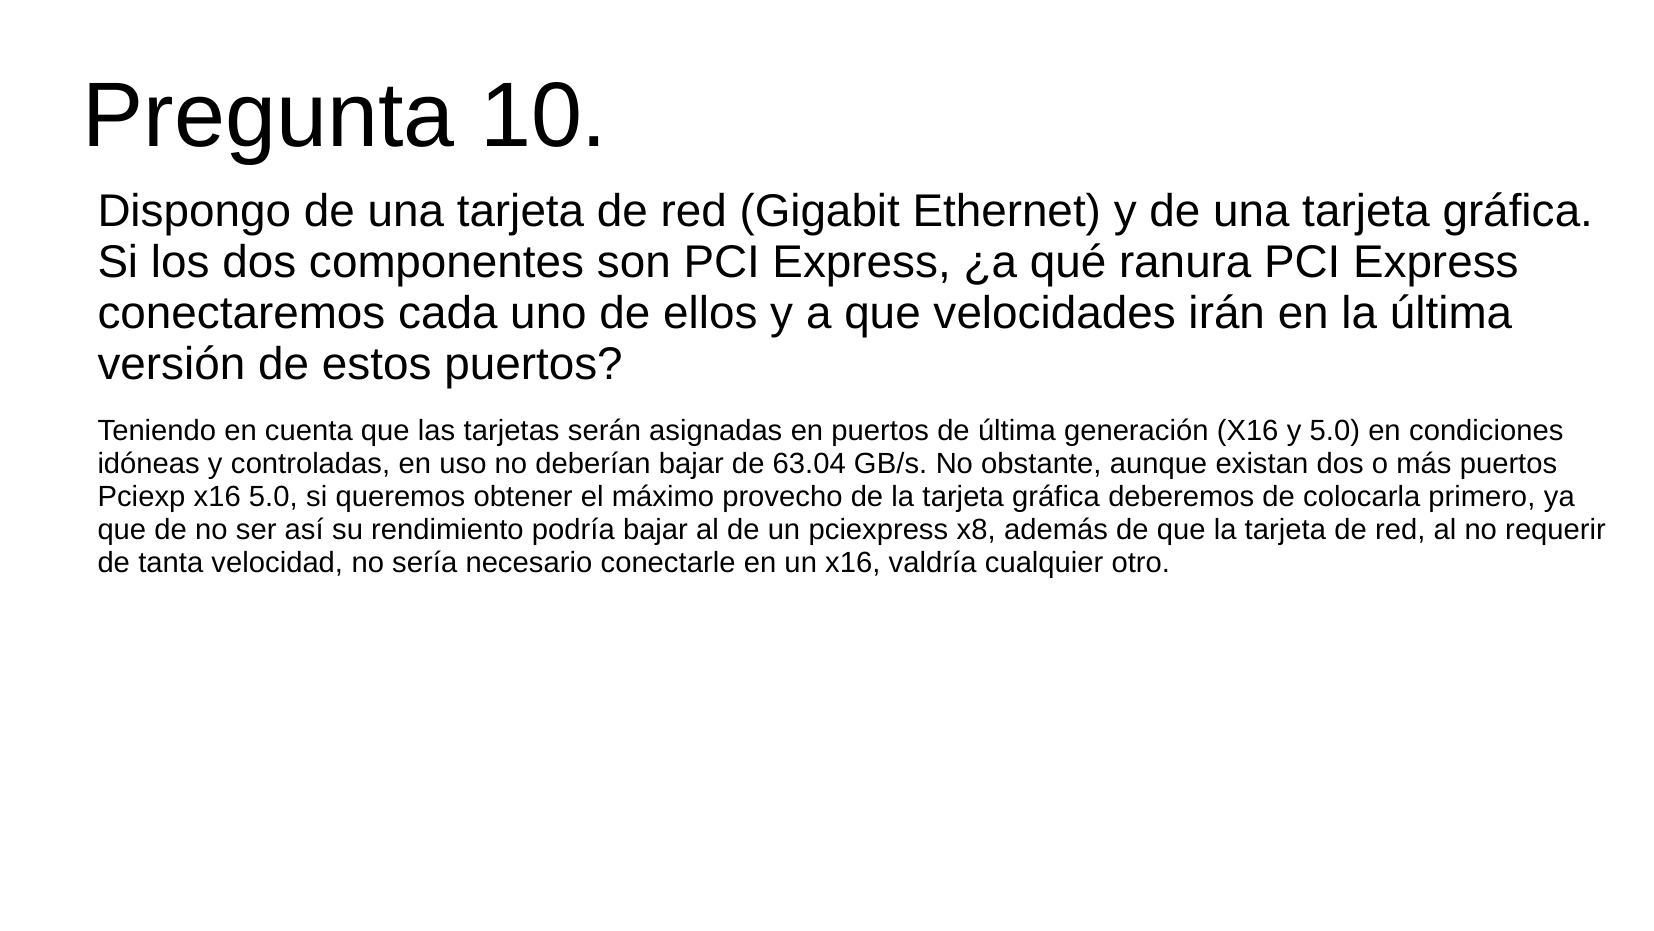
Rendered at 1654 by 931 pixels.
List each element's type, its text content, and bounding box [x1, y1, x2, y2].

title Pregunta 10. [82, 37, 1571, 177]
text_box Dispongo de una tarjeta de red (Gigabit Ethernet) y de una tarjeta gráfica. Si los dos componentes son PCI Express, ¿a qué ranura PCI Express conectaremos cada uno de ellos y a que velocidades irán en la última versión de estos puertos? Teniendo en cuenta que las tarjetas serán asignadas en puertos de última generación (X16 y 5.0) en condiciones idóneas y controladas, en uso no deberían bajar de 63.04 GB/s. No obstante, aunque existan dos o más puertos Pciexp x16 5.0, si queremos obtener el máximo provecho de la tarjeta gráfica deberemos de colocarla primero, ya que de no ser así su rendimiento podría bajar al de un pciexpress x8, además de que la tarjeta de red, al no requerir de tanta velocidad, no sería necesario conectarle en un x16, valdría cualquier otro. [82, 177, 1625, 739]
